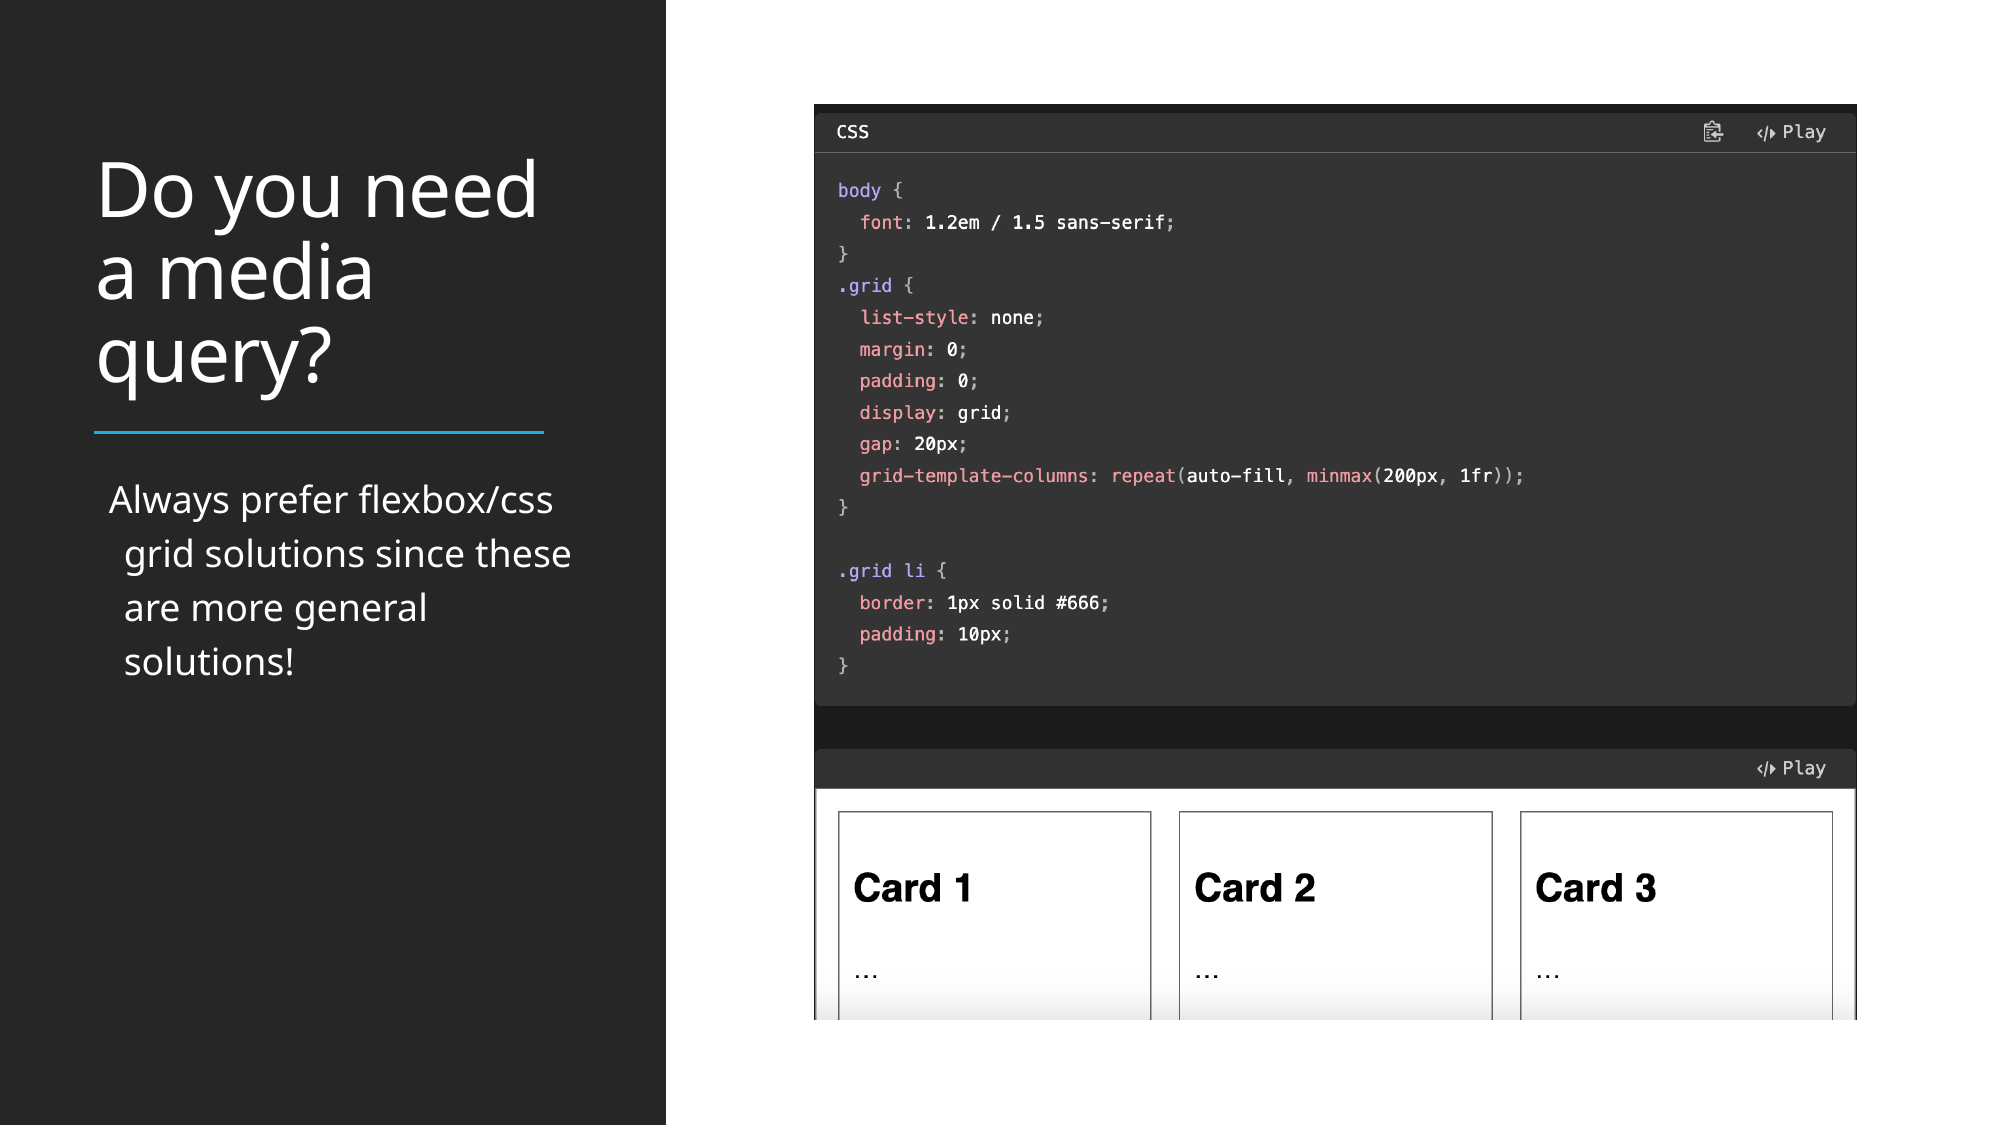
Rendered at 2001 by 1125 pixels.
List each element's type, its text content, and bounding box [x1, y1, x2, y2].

text_box [0, 0, 2000, 1125]
title Do you need a media query? [80, 84, 587, 407]
list Always prefer flexbox/css grid solutions since these are more general solutions! [93, 459, 587, 983]
picture [814, 104, 1857, 1021]
